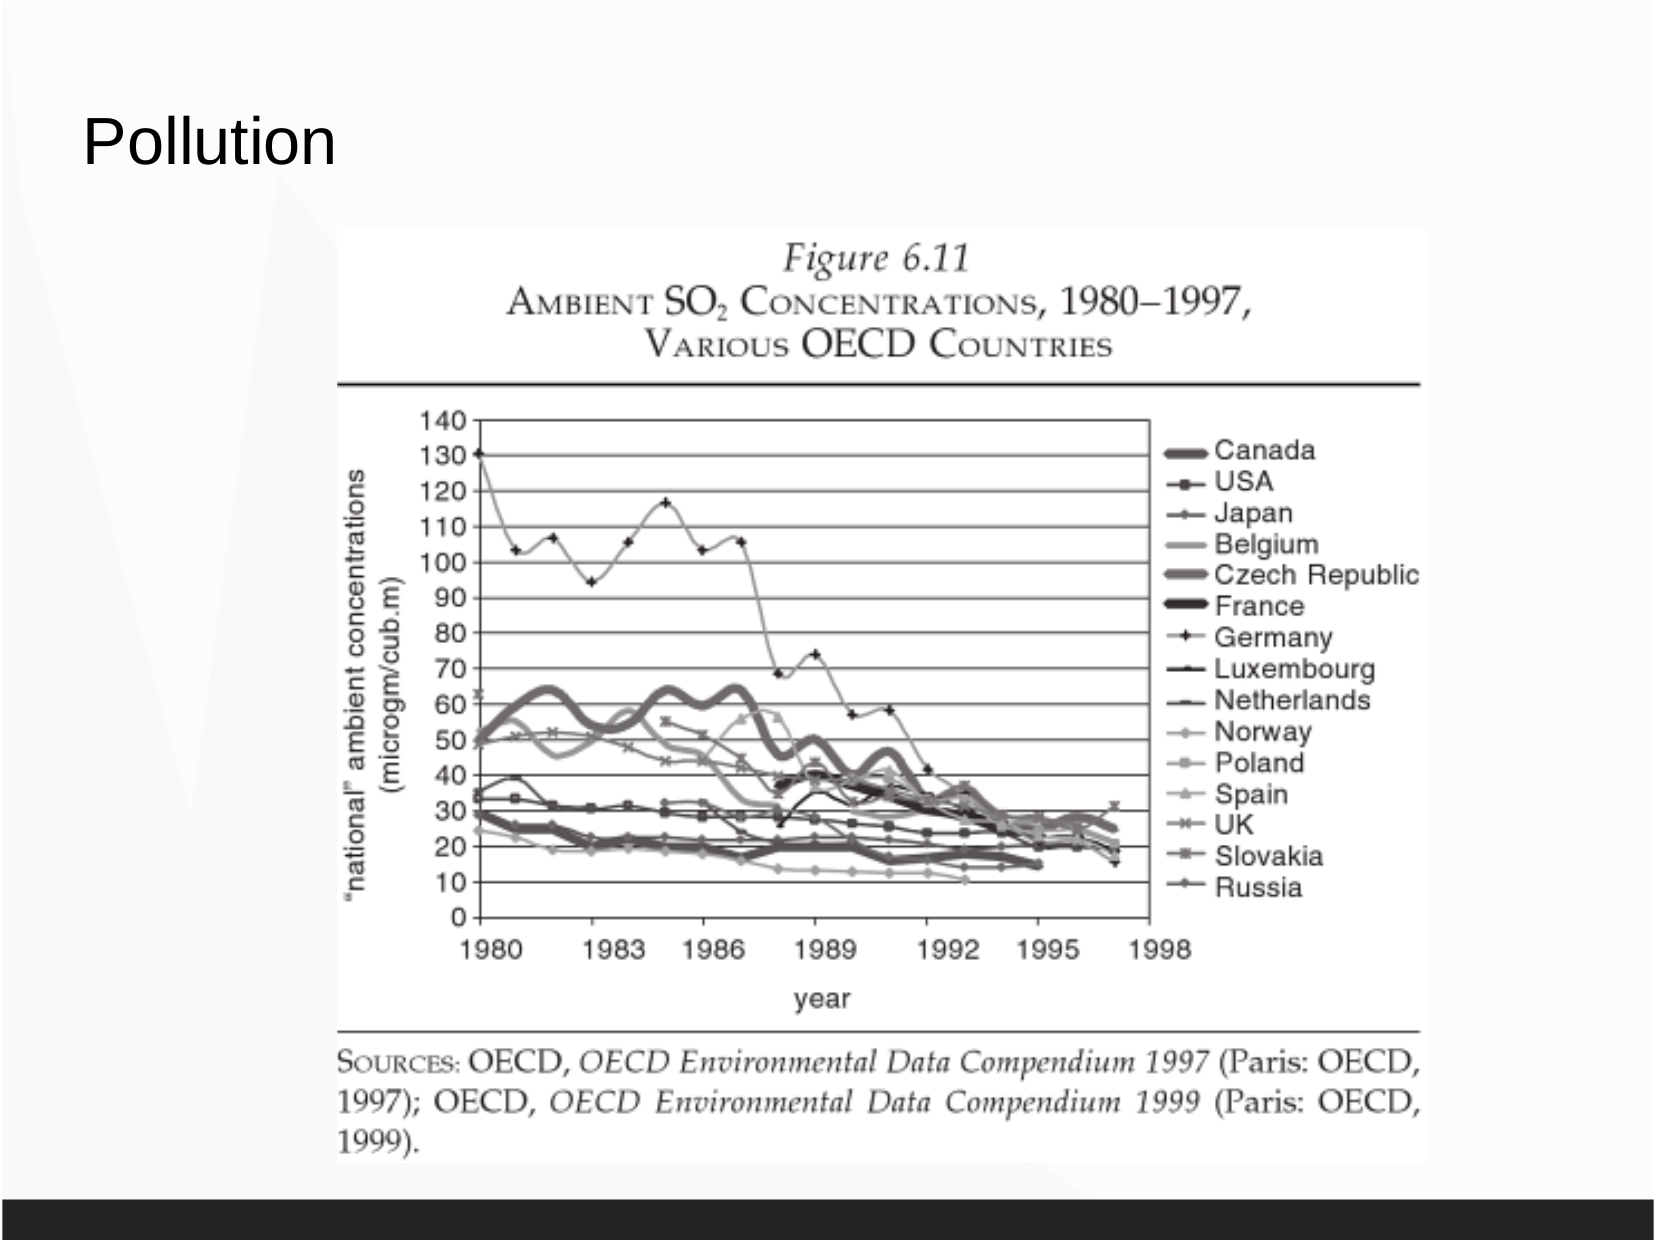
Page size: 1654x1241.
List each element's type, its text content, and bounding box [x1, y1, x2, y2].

title Pollution [82, 45, 1571, 238]
picture [2, 0, 1654, 1241]
